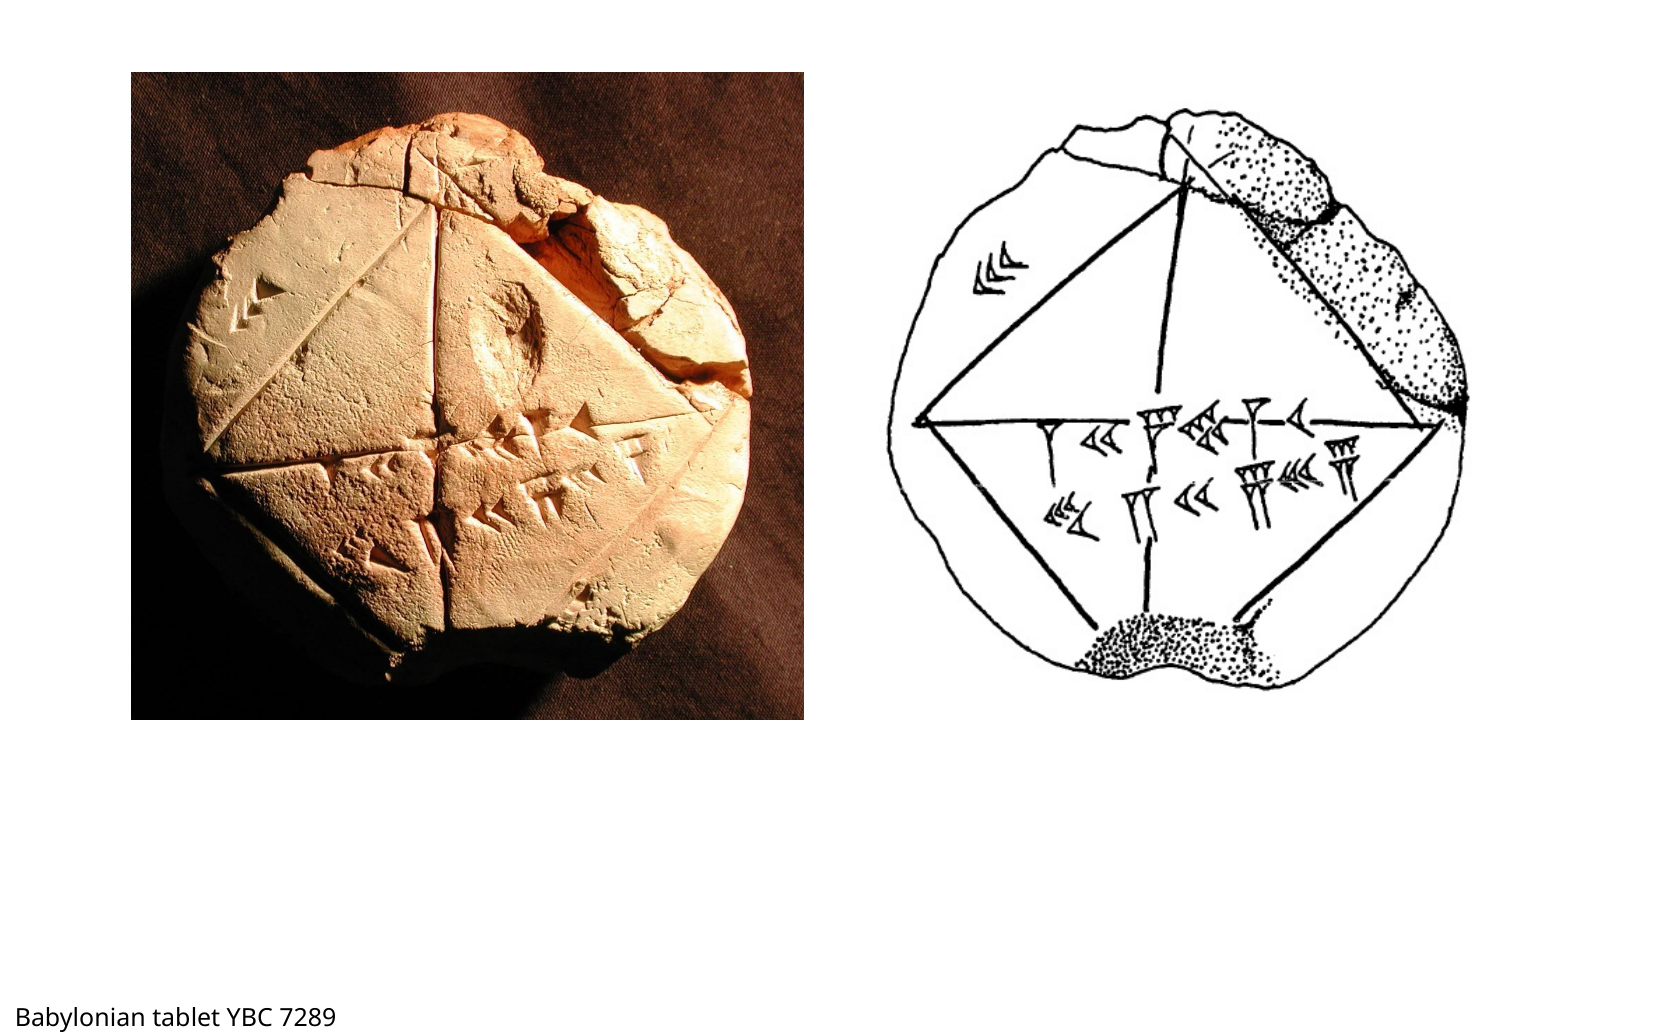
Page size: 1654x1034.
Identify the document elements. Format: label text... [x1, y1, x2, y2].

text_box Babylonian tablet YBC 7289 [0, 992, 713, 1034]
picture [846, 100, 1506, 701]
picture [131, 72, 804, 720]
